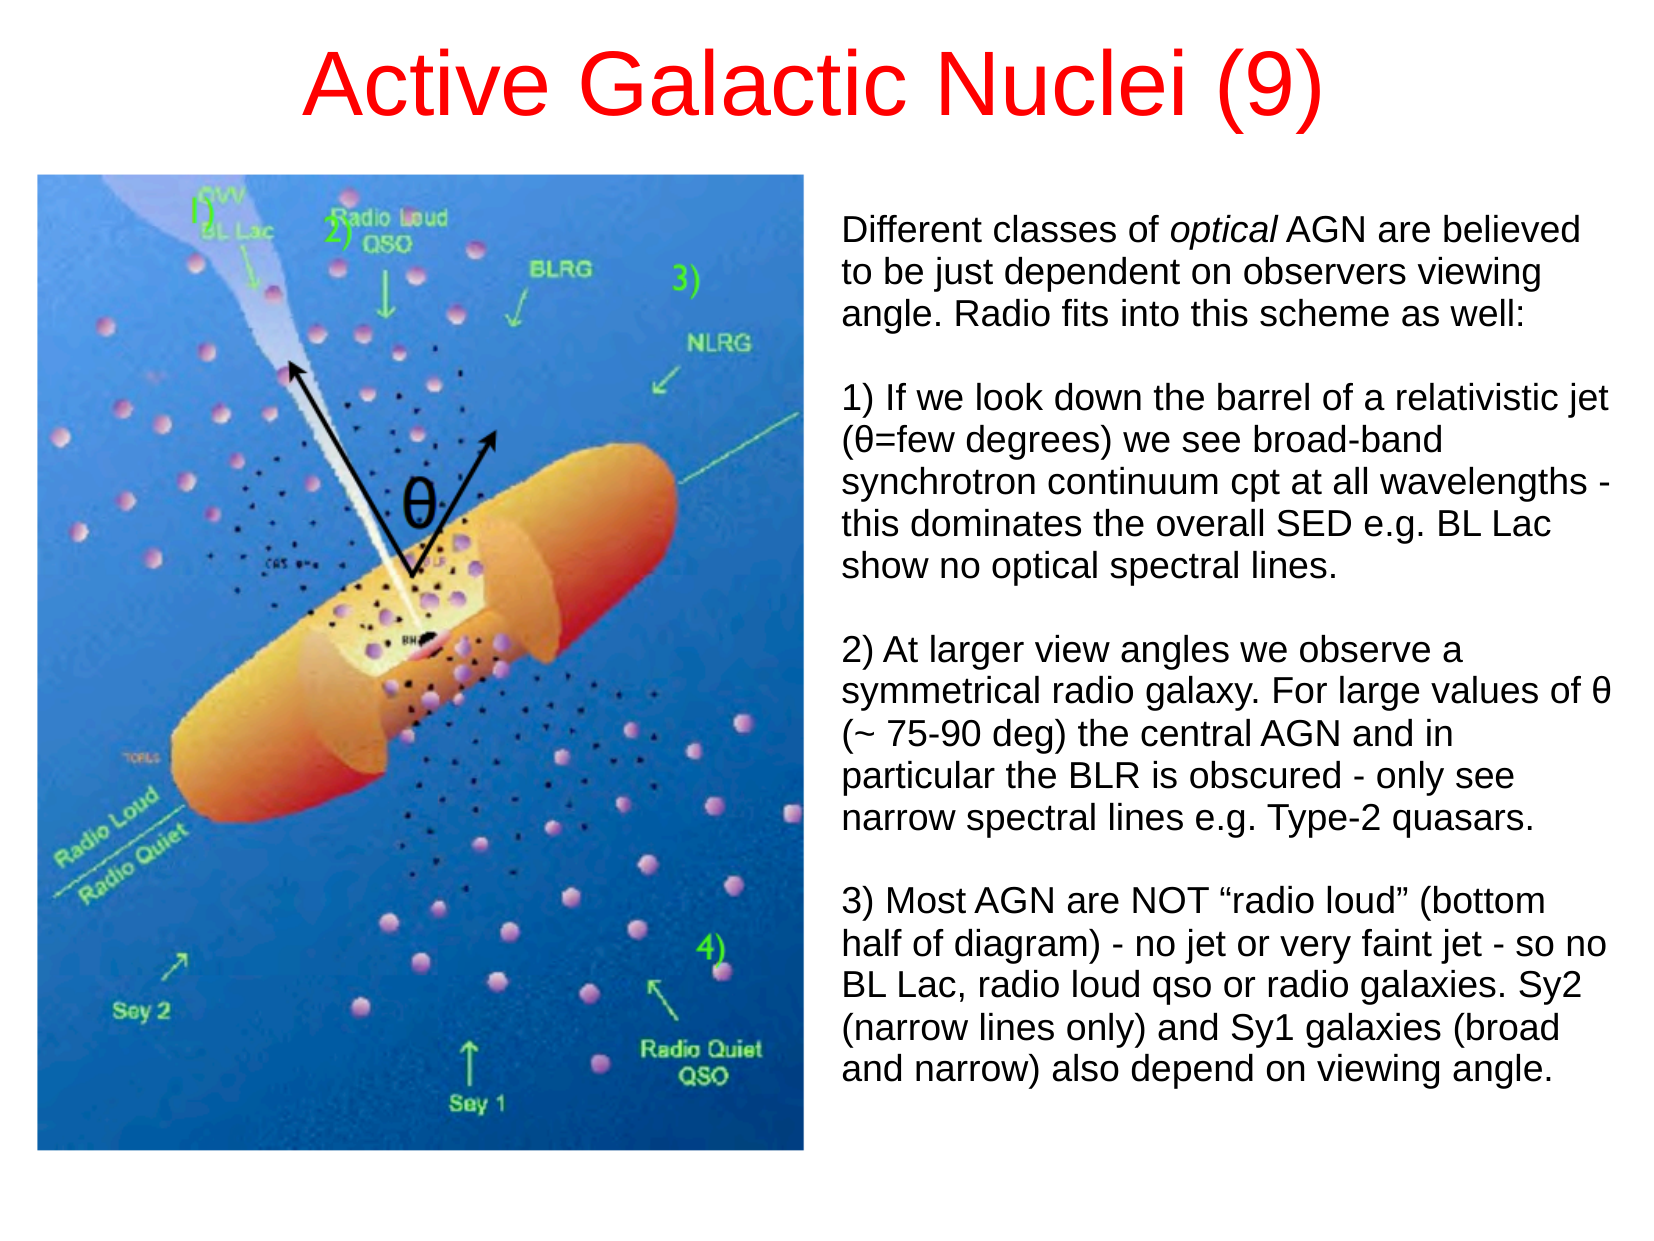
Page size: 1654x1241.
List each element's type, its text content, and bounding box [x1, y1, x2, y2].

text_box Different classes of optical AGN are believed to be just dependent on observers viewing angle. Radio fits into this scheme as well: 1) If we look down the barrel of a relativistic jet (θ=few degrees) we see broad-band synchrotron continuum cpt at all wavelengths - this dominates the overall SED e.g. BL Lac show no optical spectral lines. 2) At larger view angles we observe a symmetrical radio galaxy. For large values of θ (~ 75-90 deg) the central AGN and in particular the BLR is obscured - only see narrow spectral lines e.g. Type-2 quasars. 3) Most AGN are NOT “radio loud” (bottom half of diagram) - no jet or very faint jet - so no BL Lac, radio loud qso or radio galaxies. Sy2 (narrow lines only) and Sy1 galaxies (broad and narrow) also depend on viewing angle. [826, 200, 1630, 1158]
picture [22, 153, 815, 1174]
title Active Galactic Nuclei (9) [141, 25, 1489, 142]
